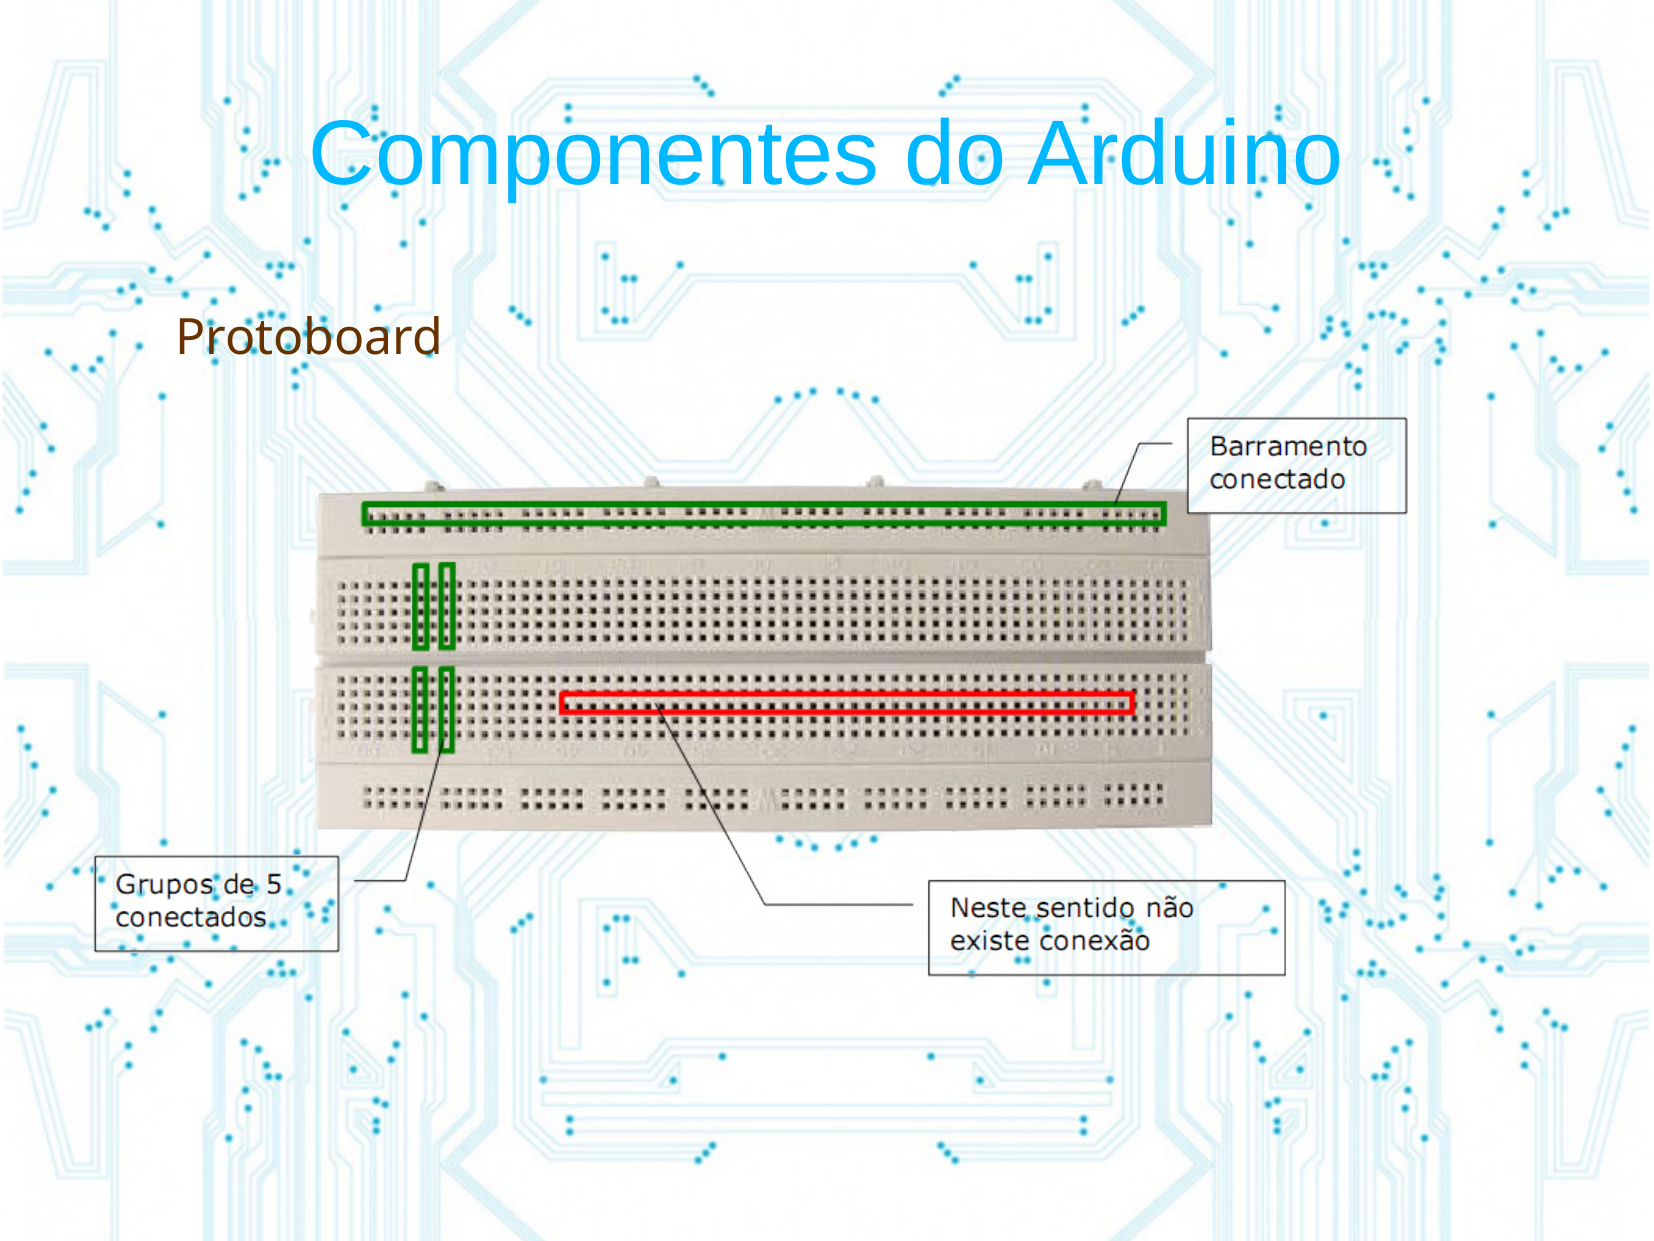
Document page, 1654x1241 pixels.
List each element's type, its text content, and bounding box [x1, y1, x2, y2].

title Componentes do Arduino [82, 49, 1571, 257]
picture [0, 0, 1654, 1241]
text_box Protoboard [104, 297, 1455, 905]
